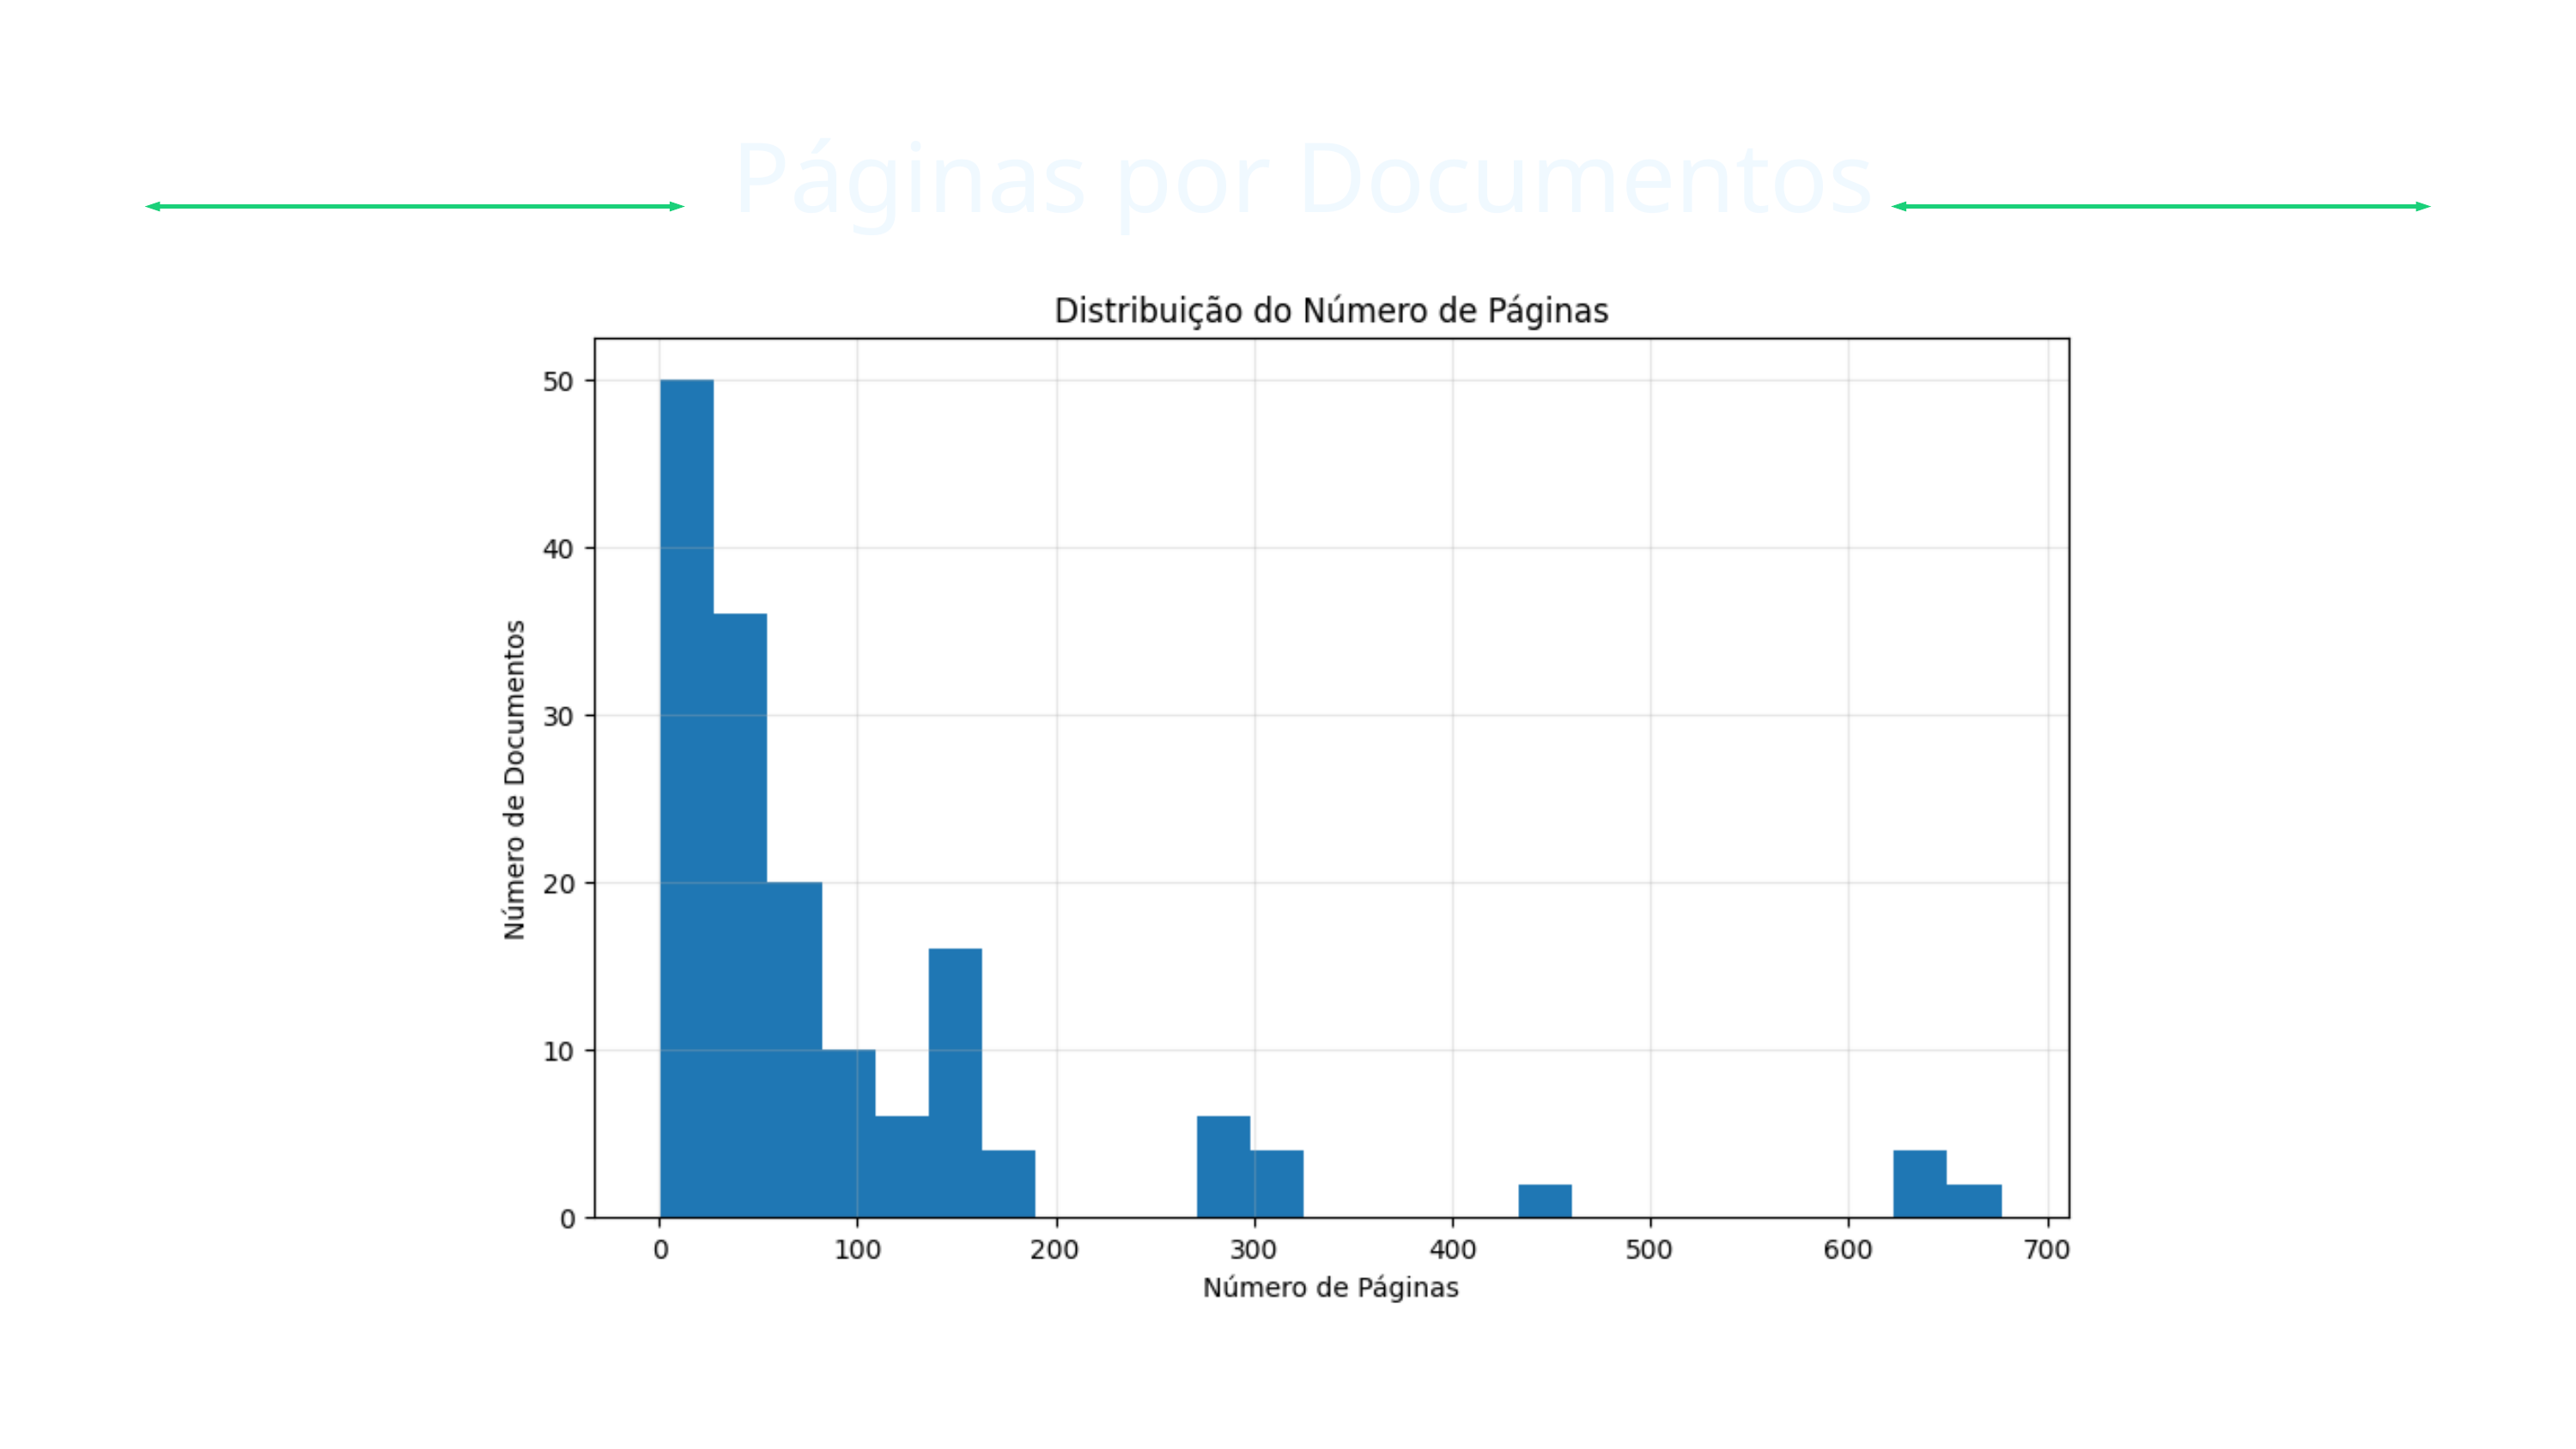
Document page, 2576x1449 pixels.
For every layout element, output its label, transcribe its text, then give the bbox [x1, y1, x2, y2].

picture [486, 277, 2090, 1320]
text_box Páginas por Documentos [665, 115, 1969, 233]
